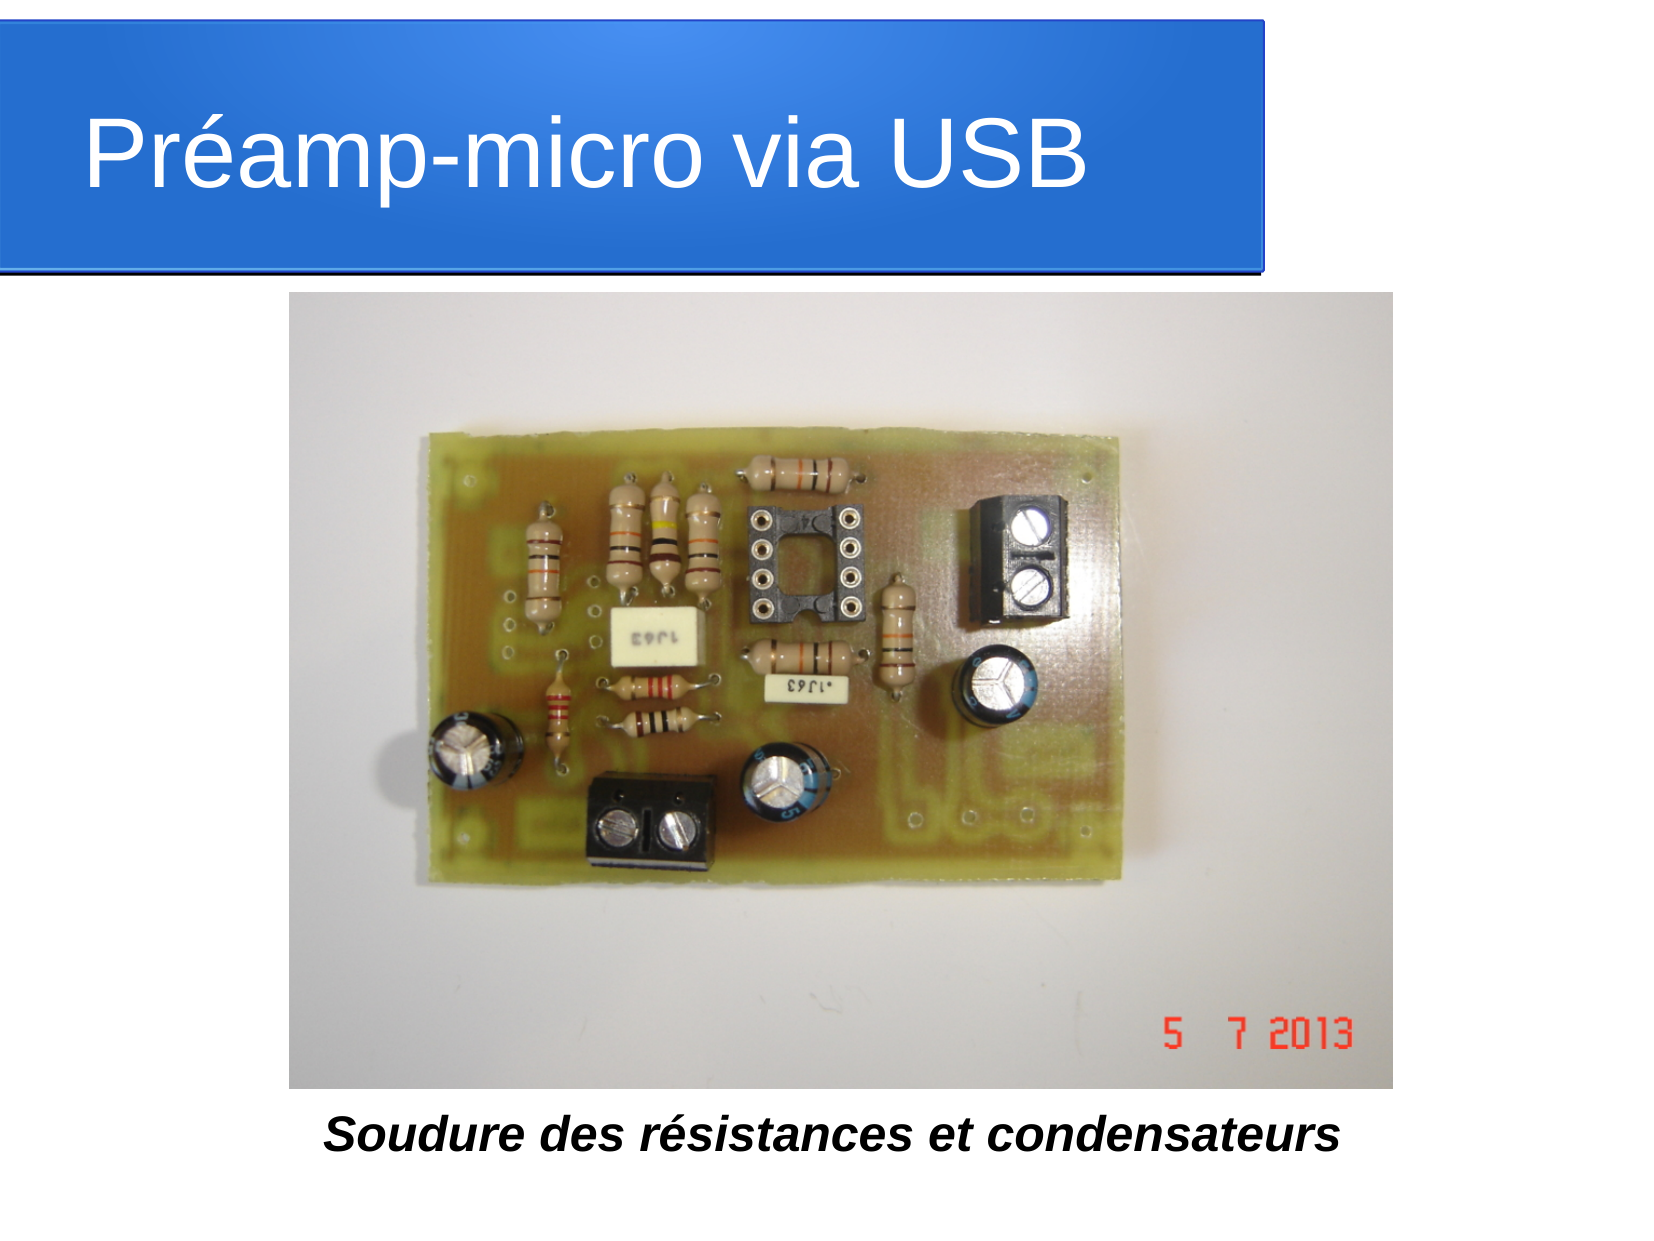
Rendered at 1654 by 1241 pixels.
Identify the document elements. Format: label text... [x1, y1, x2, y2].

text_box Soudure des résistances et condensateurs [307, 1098, 1359, 1169]
picture [289, 292, 1393, 1089]
title Préamp-micro via USB [82, 49, 1250, 257]
